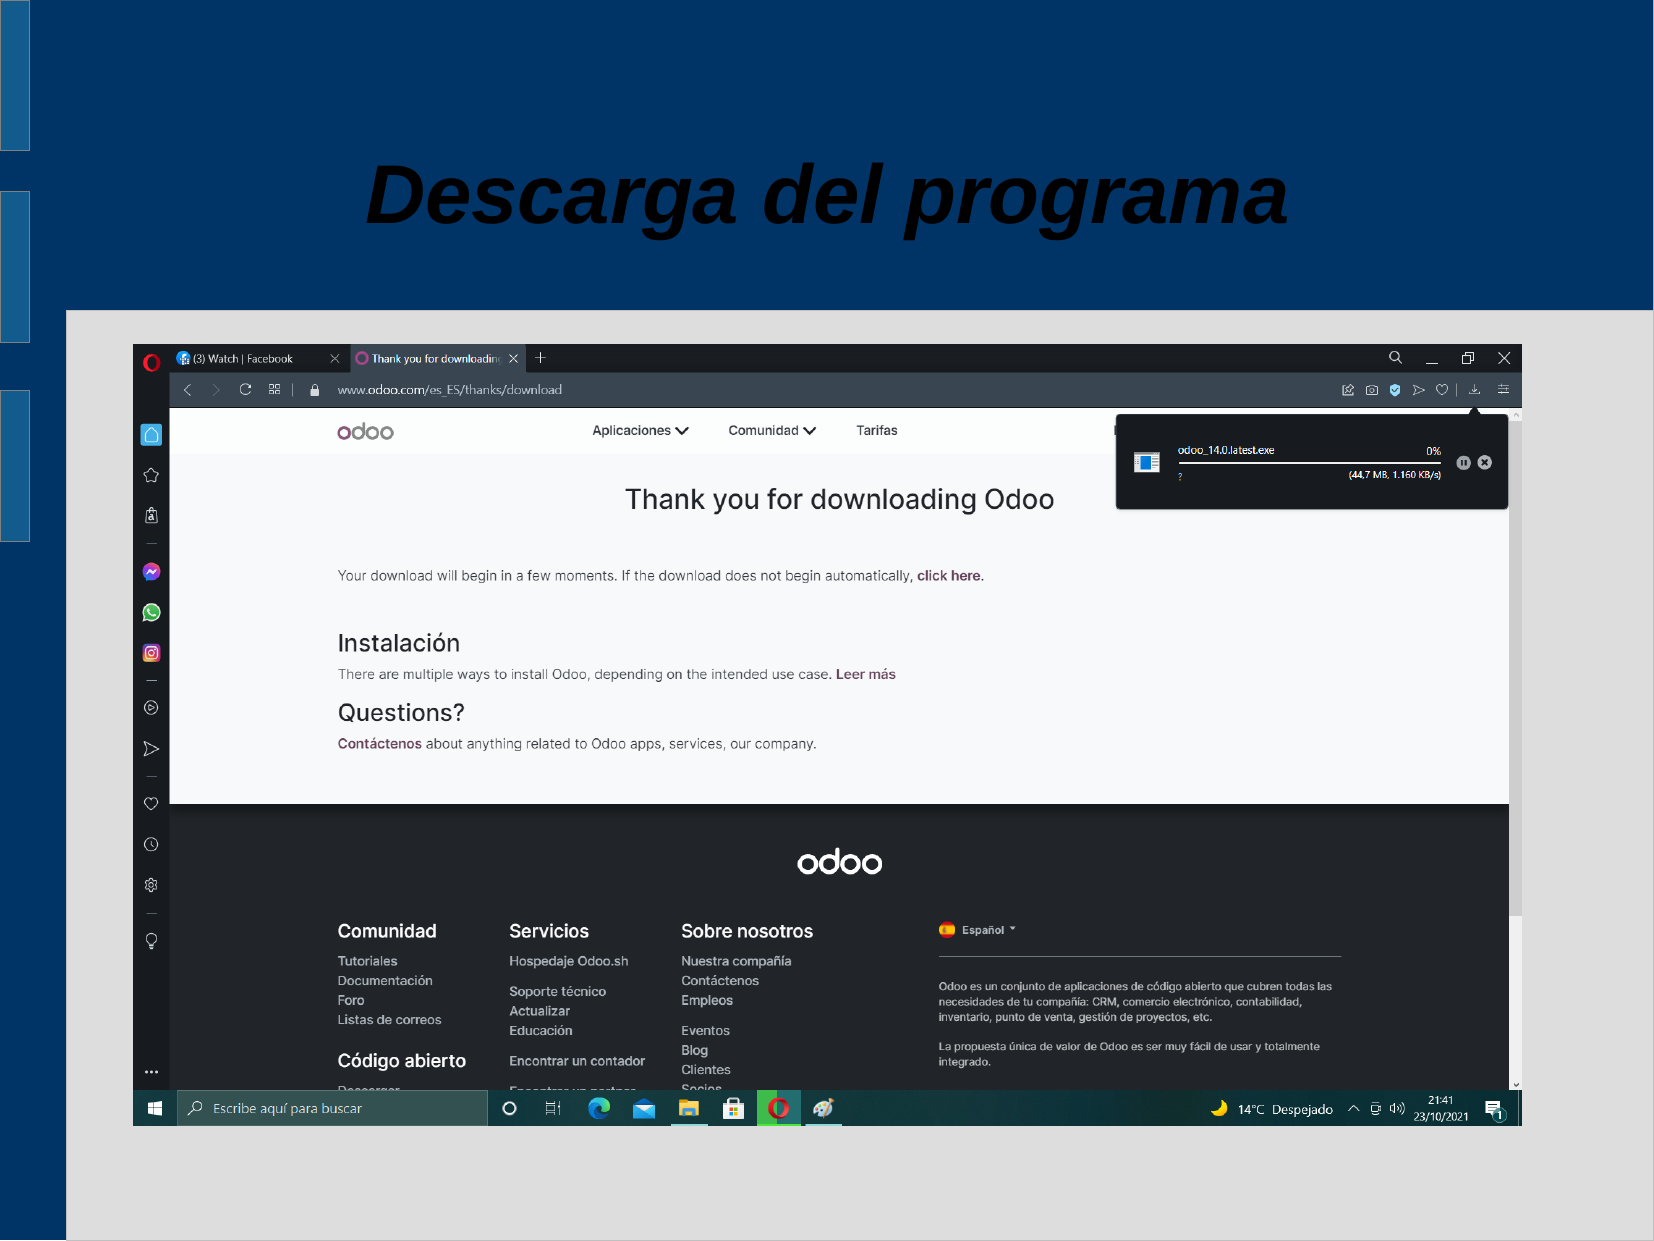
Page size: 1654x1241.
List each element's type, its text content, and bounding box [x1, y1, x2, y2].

title Descarga del programa [121, 91, 1534, 299]
picture [133, 344, 1522, 1126]
